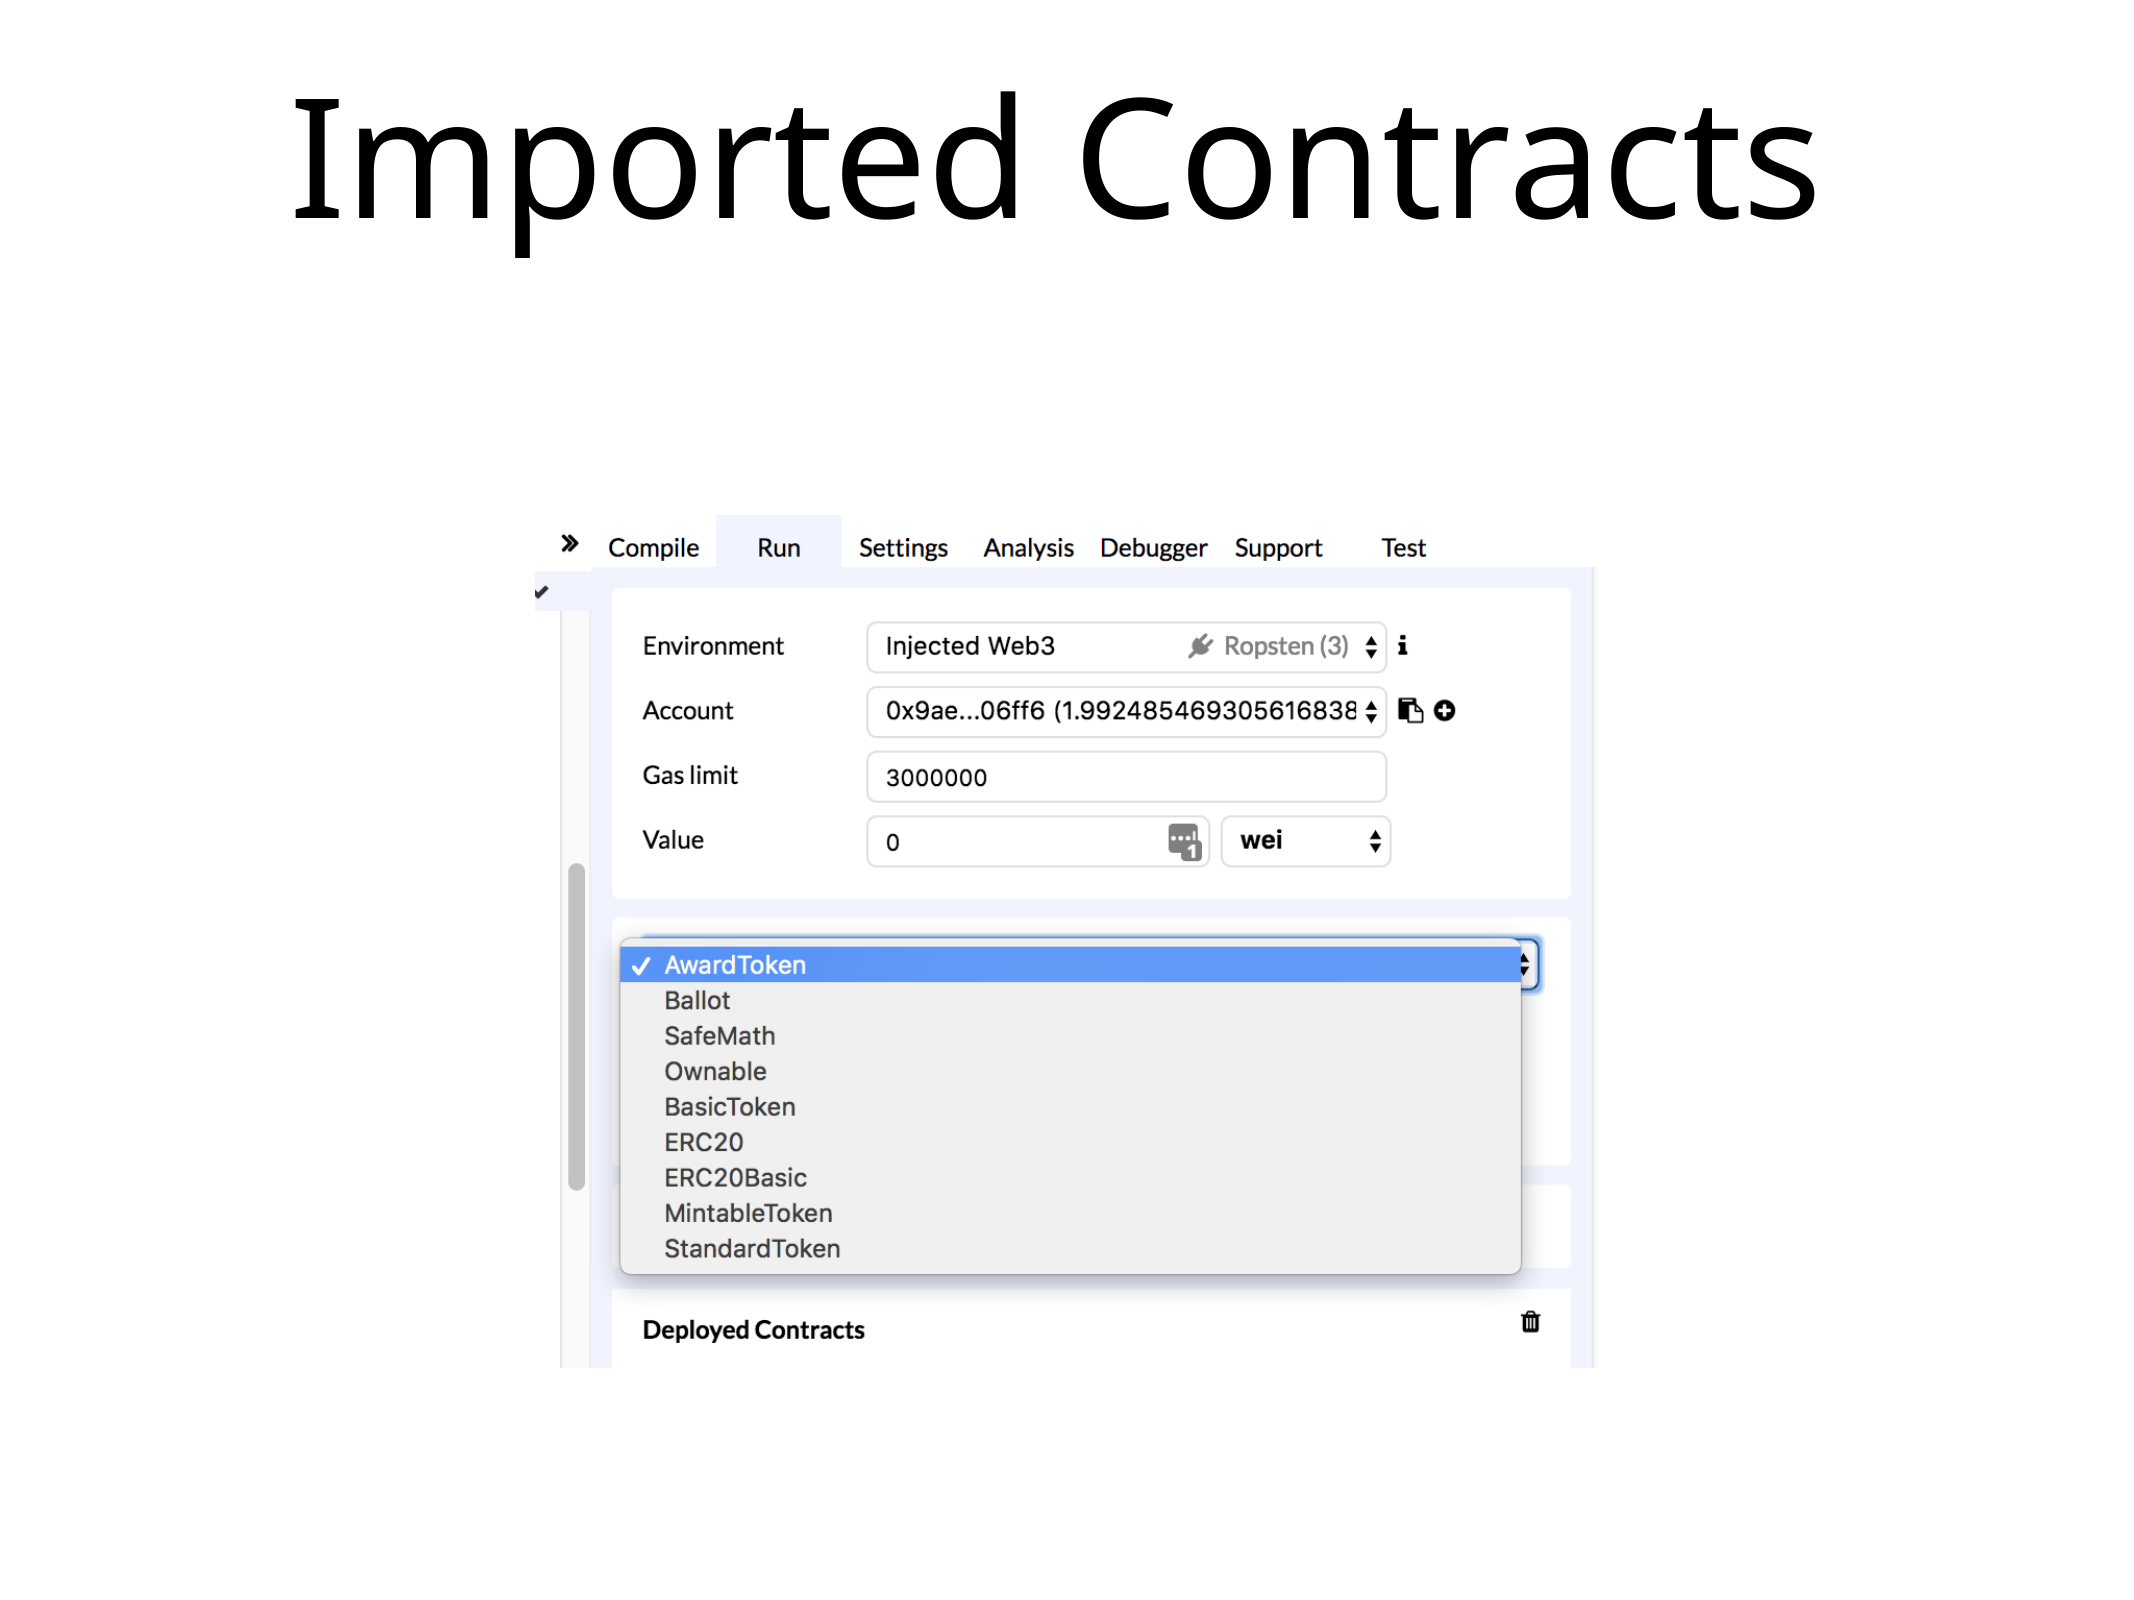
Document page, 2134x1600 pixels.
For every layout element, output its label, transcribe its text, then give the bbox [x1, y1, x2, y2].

title Imported Contracts [197, 44, 1915, 271]
picture [535, 515, 1598, 1368]
